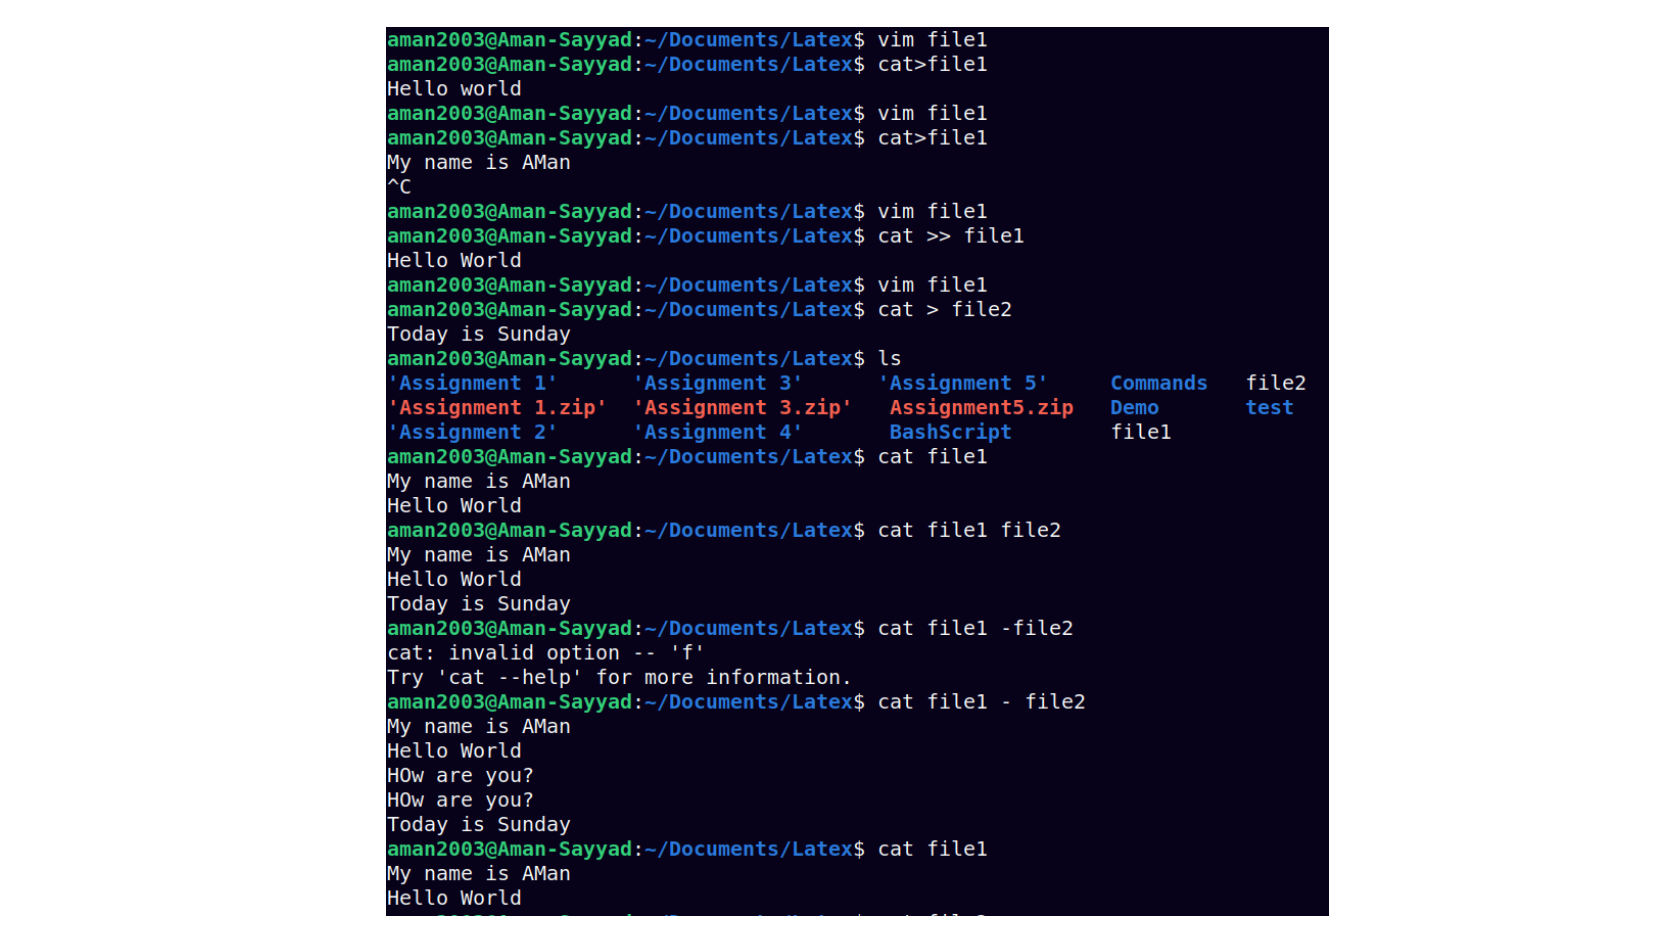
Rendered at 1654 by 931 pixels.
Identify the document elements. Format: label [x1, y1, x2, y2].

picture [386, 27, 1329, 916]
